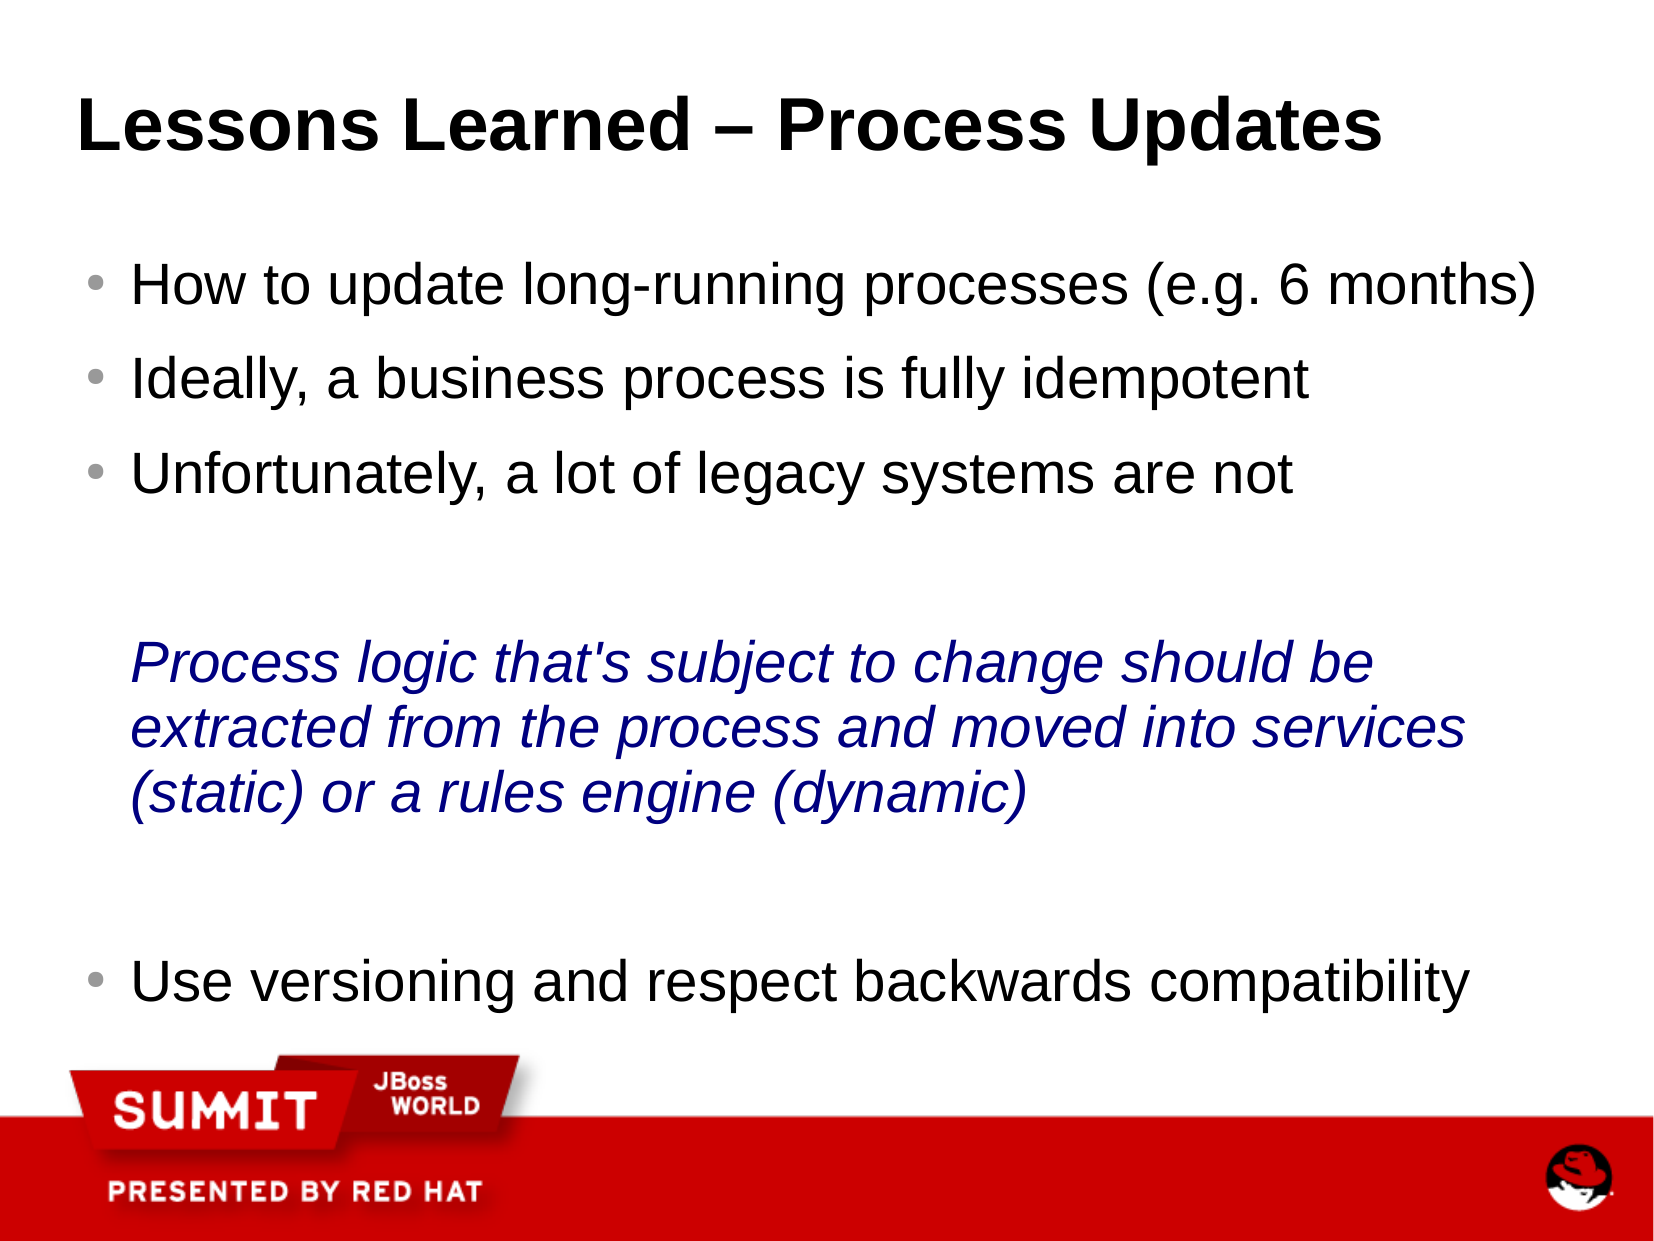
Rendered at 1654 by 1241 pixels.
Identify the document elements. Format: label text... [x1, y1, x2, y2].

title Lessons Learned – Process Updates [76, 45, 1565, 204]
list How to update long-running processes (e.g. 6 months) Ideally, a business process is fully idempotent Unfortunately, a lot of legacy systems are not Process logic that's subject to change should be extracted from the process and moved into services (static) or a rules engine (dynamic) Use versioning and respect backwards compatibility [70, 251, 1571, 1014]
picture [0, 1043, 1654, 1241]
